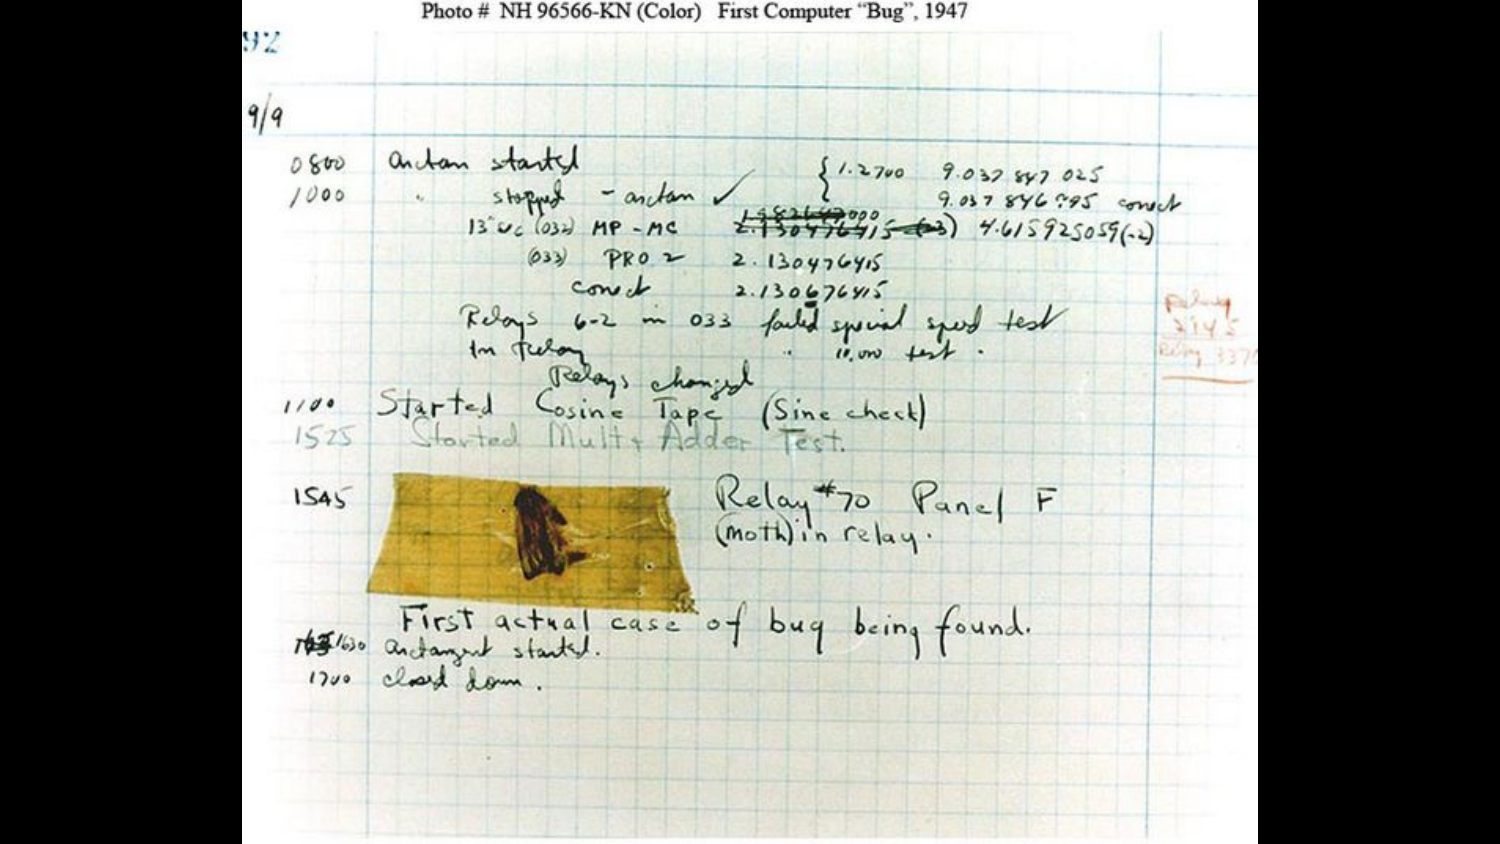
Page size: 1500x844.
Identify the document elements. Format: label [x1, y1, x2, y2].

picture [242, 0, 1258, 844]
